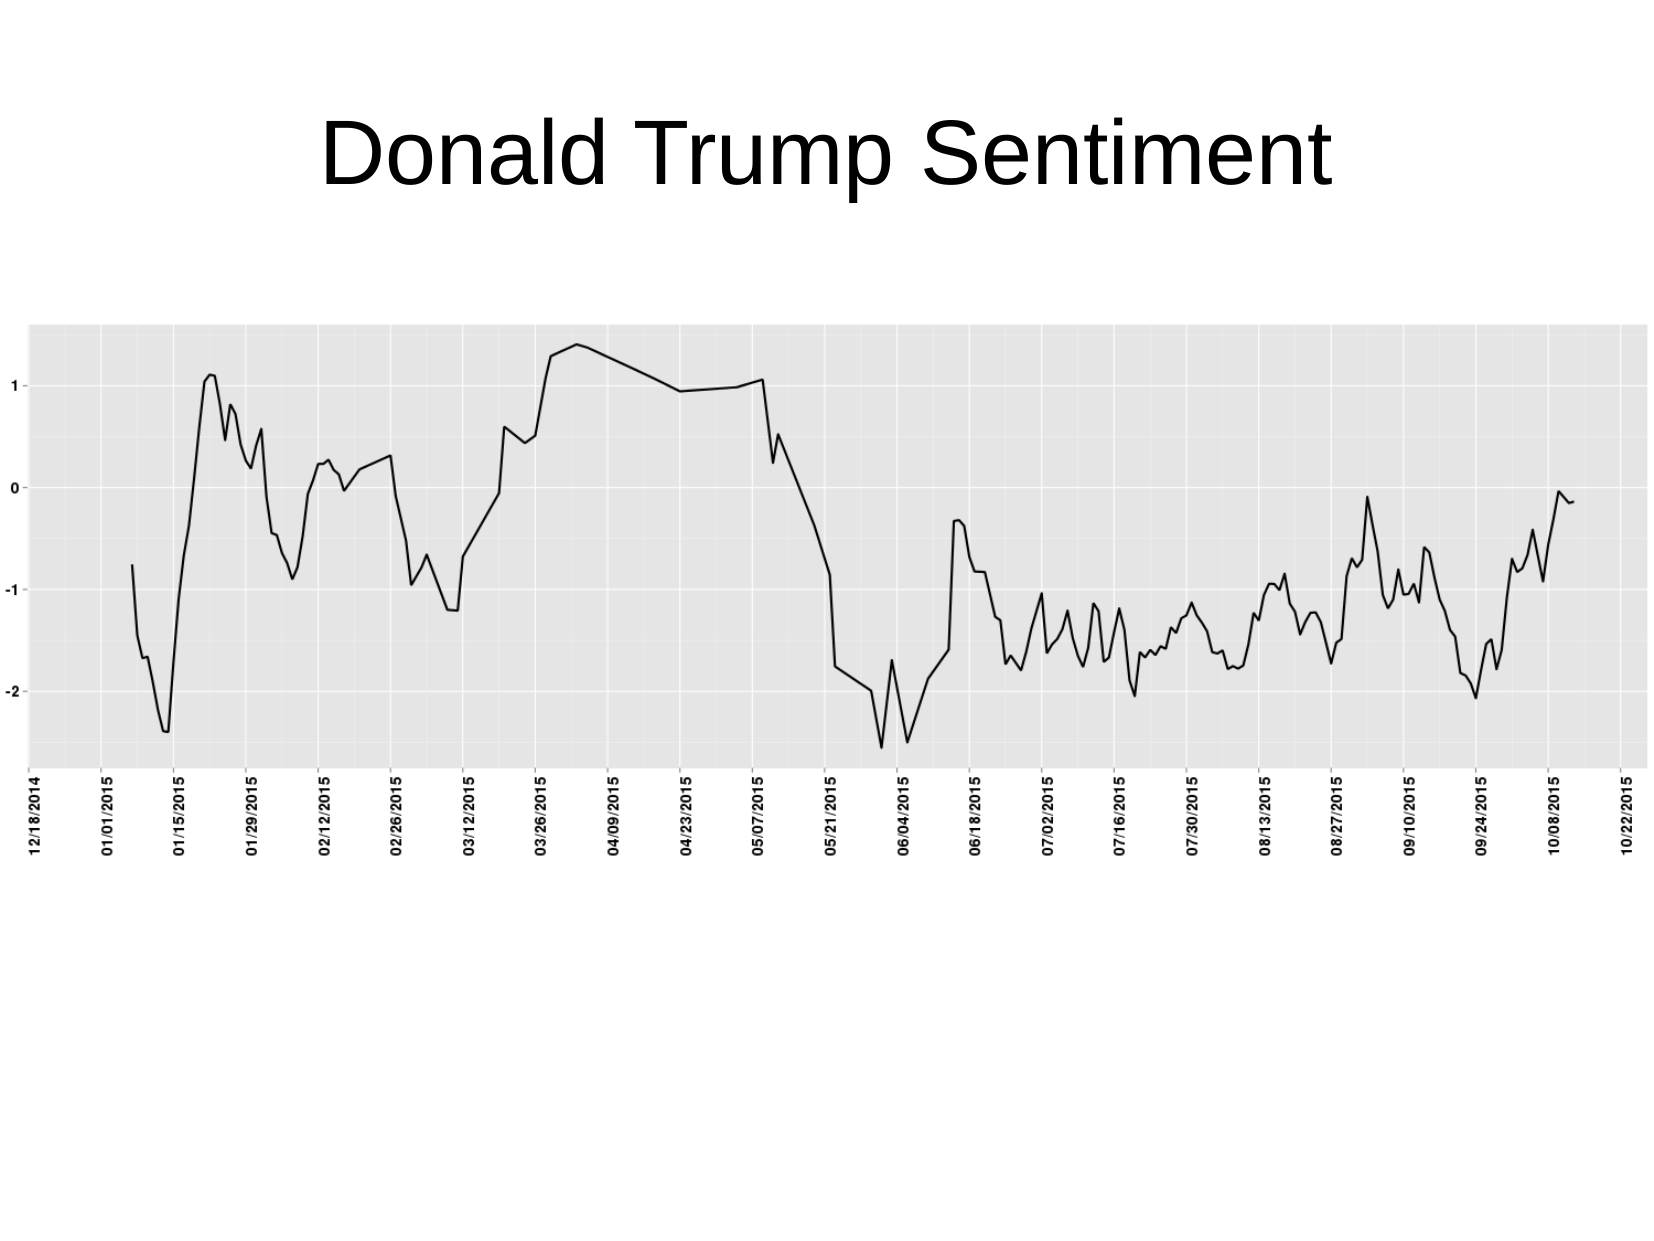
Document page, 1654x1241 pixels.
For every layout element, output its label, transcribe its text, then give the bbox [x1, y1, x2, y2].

title Donald Trump Sentiment [82, 49, 1571, 257]
picture [0, 318, 1654, 871]
